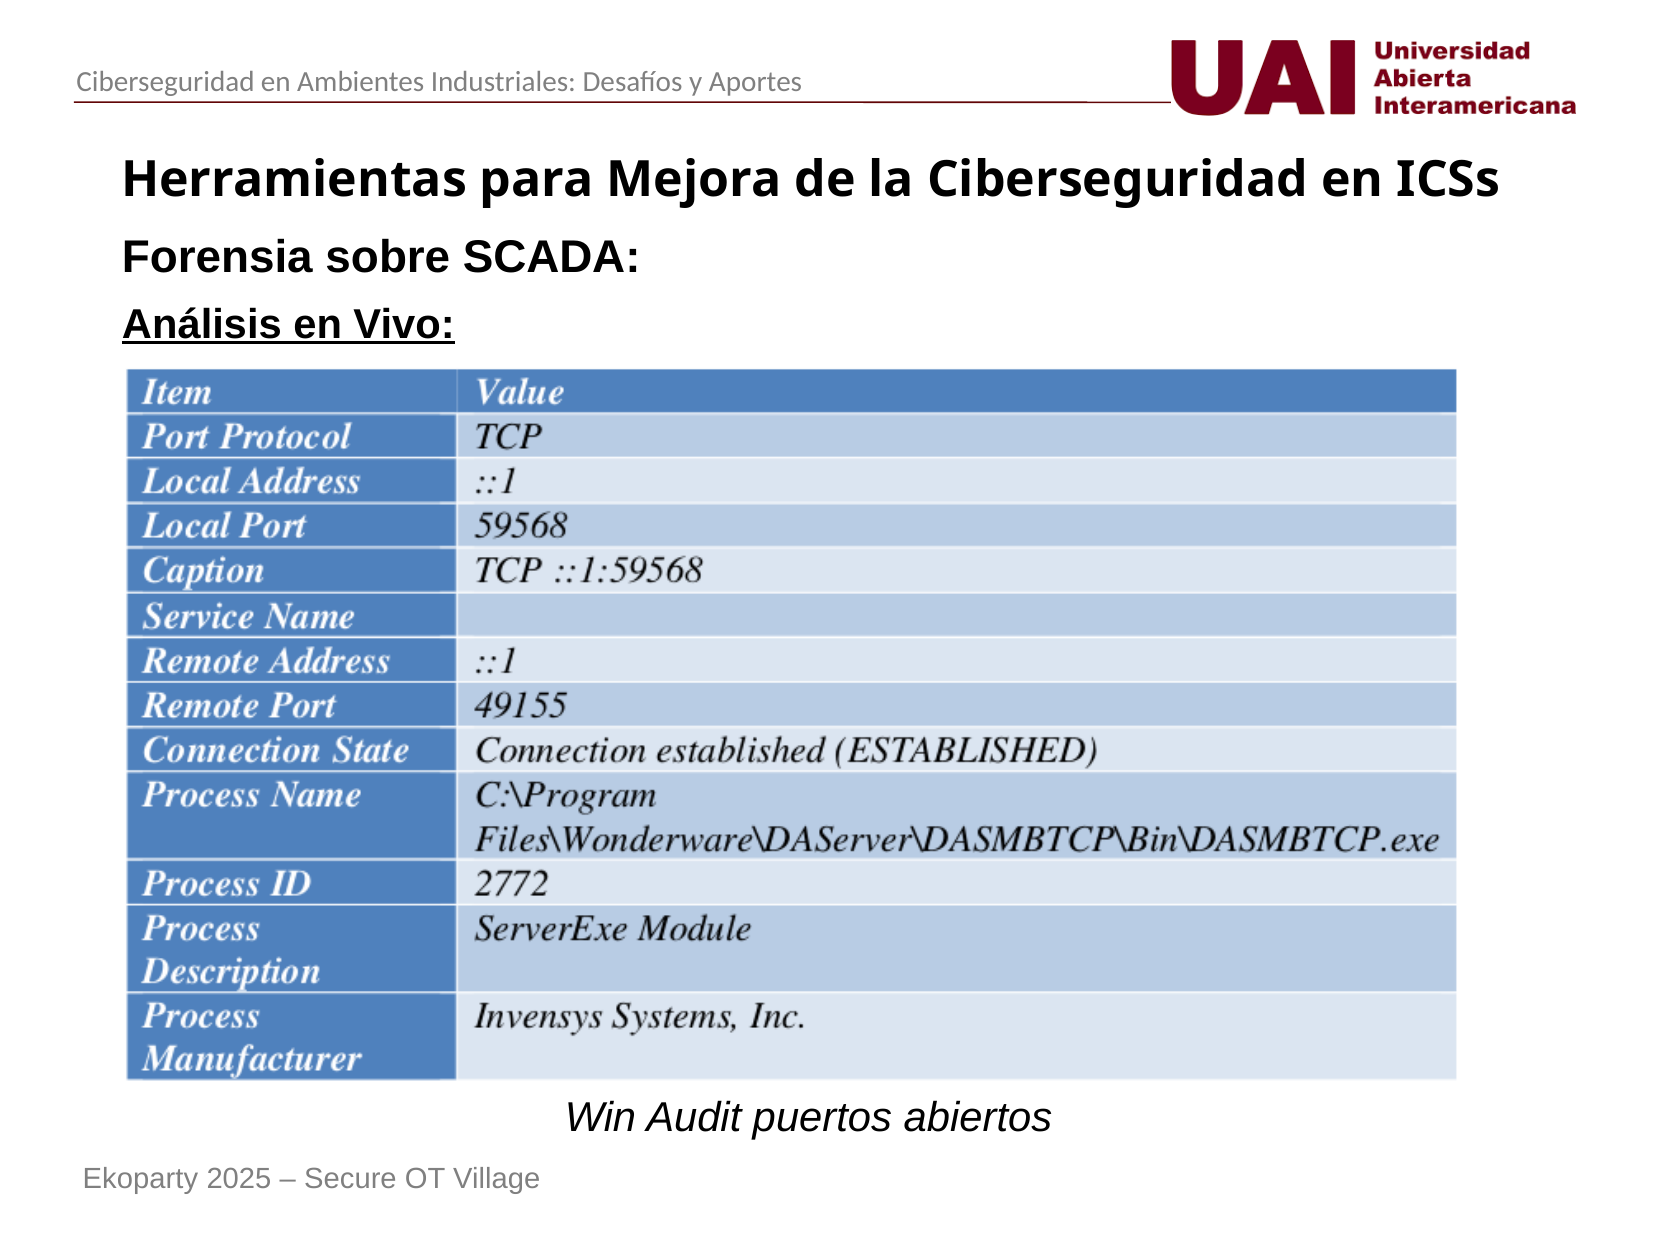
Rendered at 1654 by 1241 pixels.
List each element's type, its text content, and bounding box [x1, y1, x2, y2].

text_box Forensia sobre SCADA: Análisis en Vivo: Win Audit puertos abiertos [107, 223, 1512, 1149]
picture [1171, 40, 1577, 116]
text_box Herramientas para Mejora de la Ciberseguridad en ICSs [106, 135, 1516, 219]
picture [120, 363, 1460, 1084]
